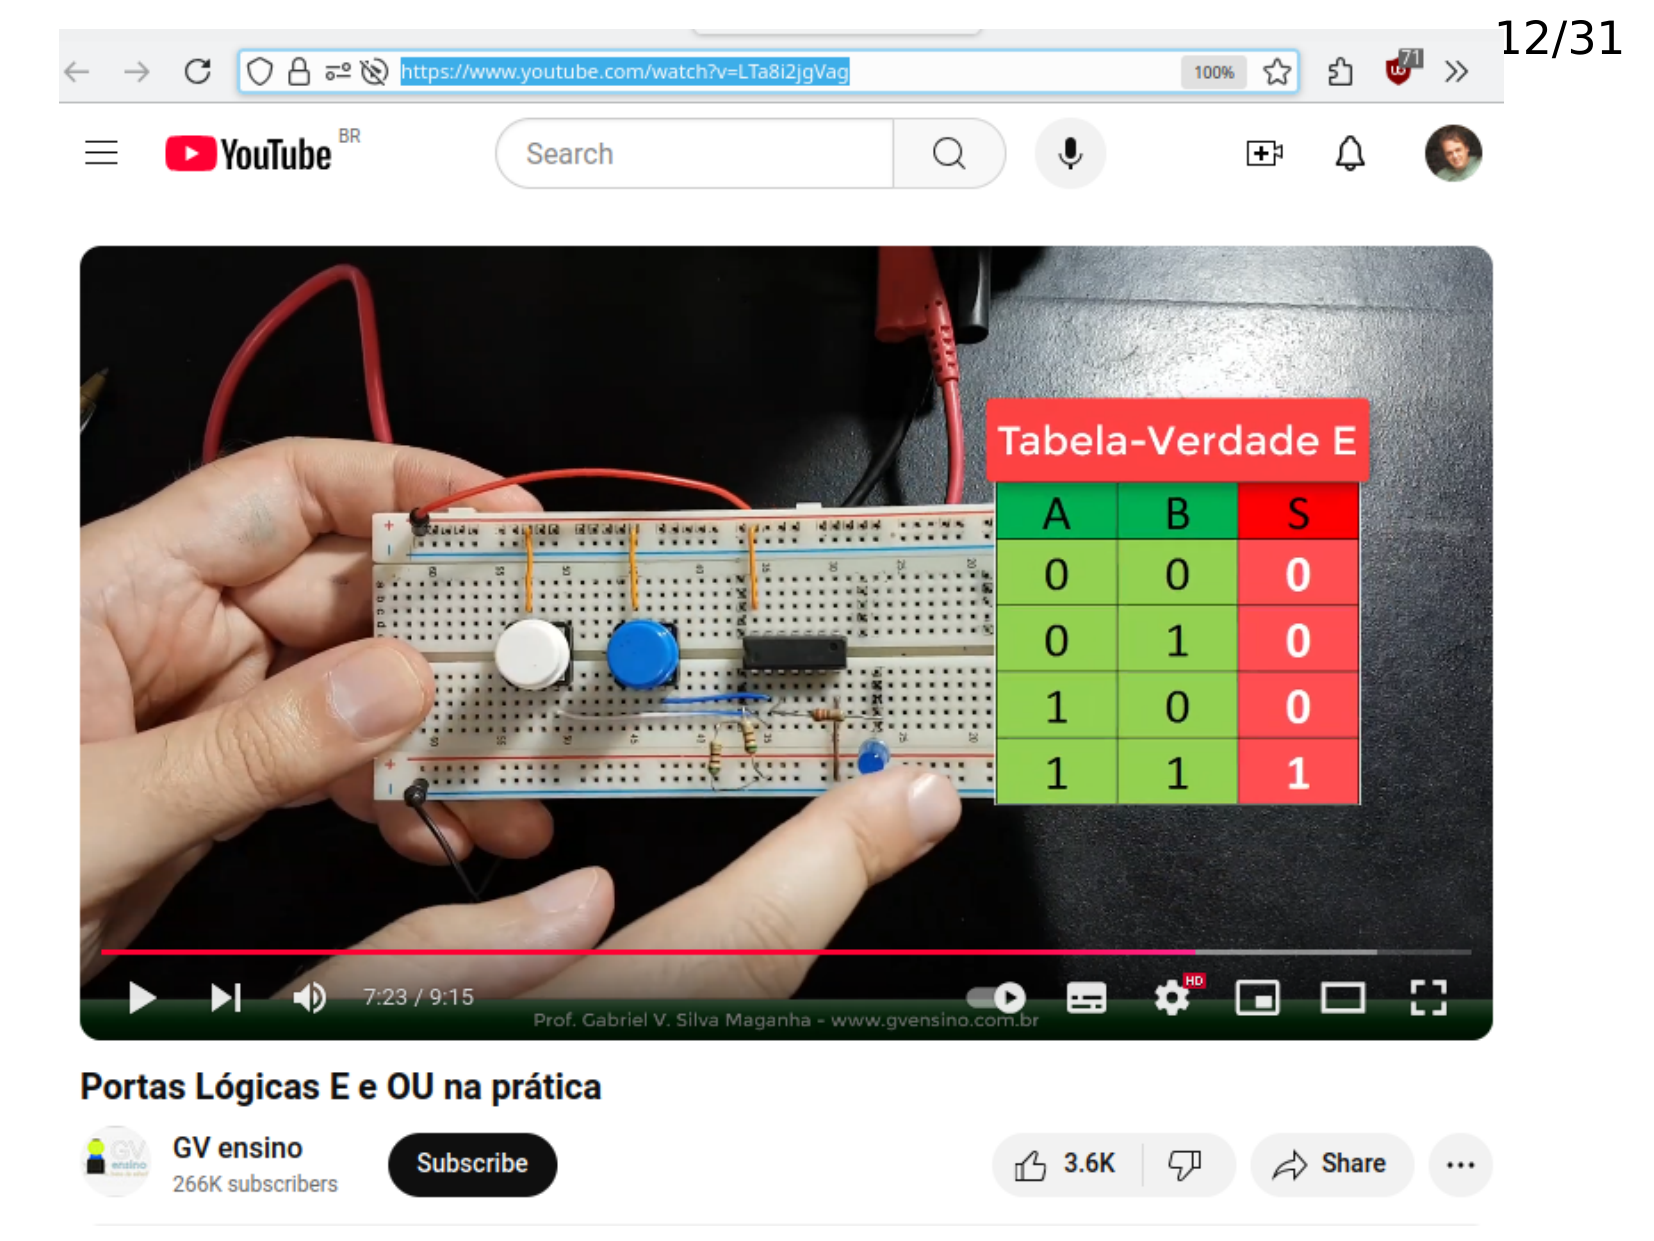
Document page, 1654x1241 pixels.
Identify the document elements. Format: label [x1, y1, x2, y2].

picture [59, 29, 1504, 1227]
